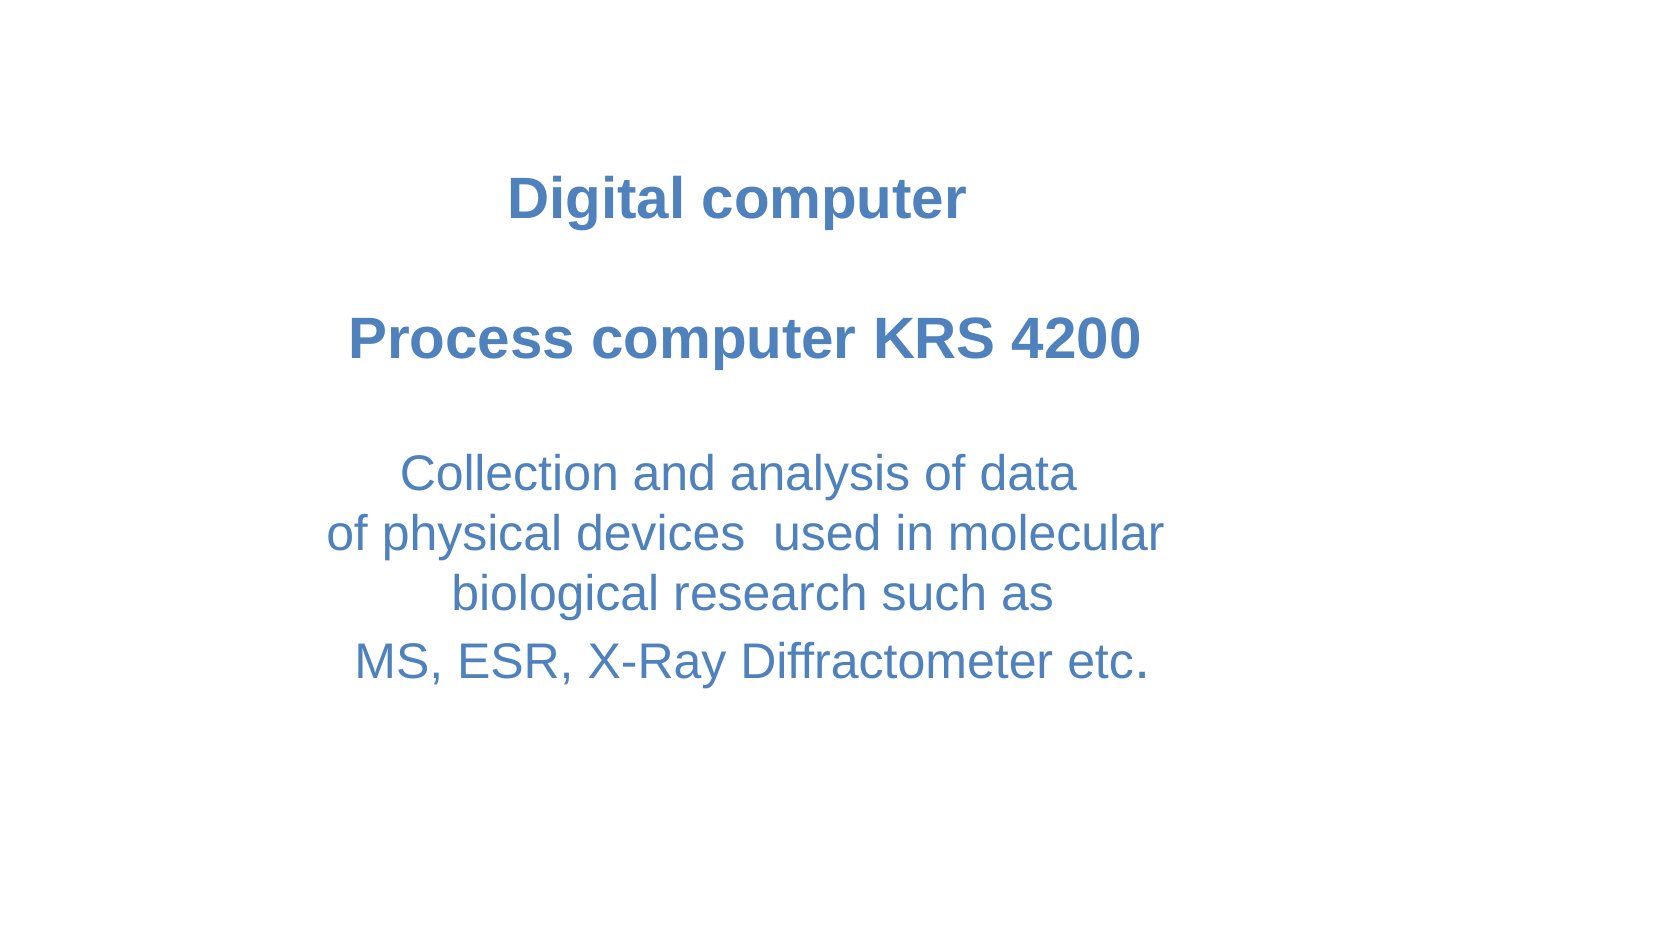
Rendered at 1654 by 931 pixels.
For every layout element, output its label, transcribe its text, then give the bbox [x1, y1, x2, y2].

text_box Digital computer Process computer KRS 4200 Collection and analysis of data of physical devices used in molecular biological research such as MS, ESR, X-Ray Diffractometer etc. [311, 73, 1180, 898]
